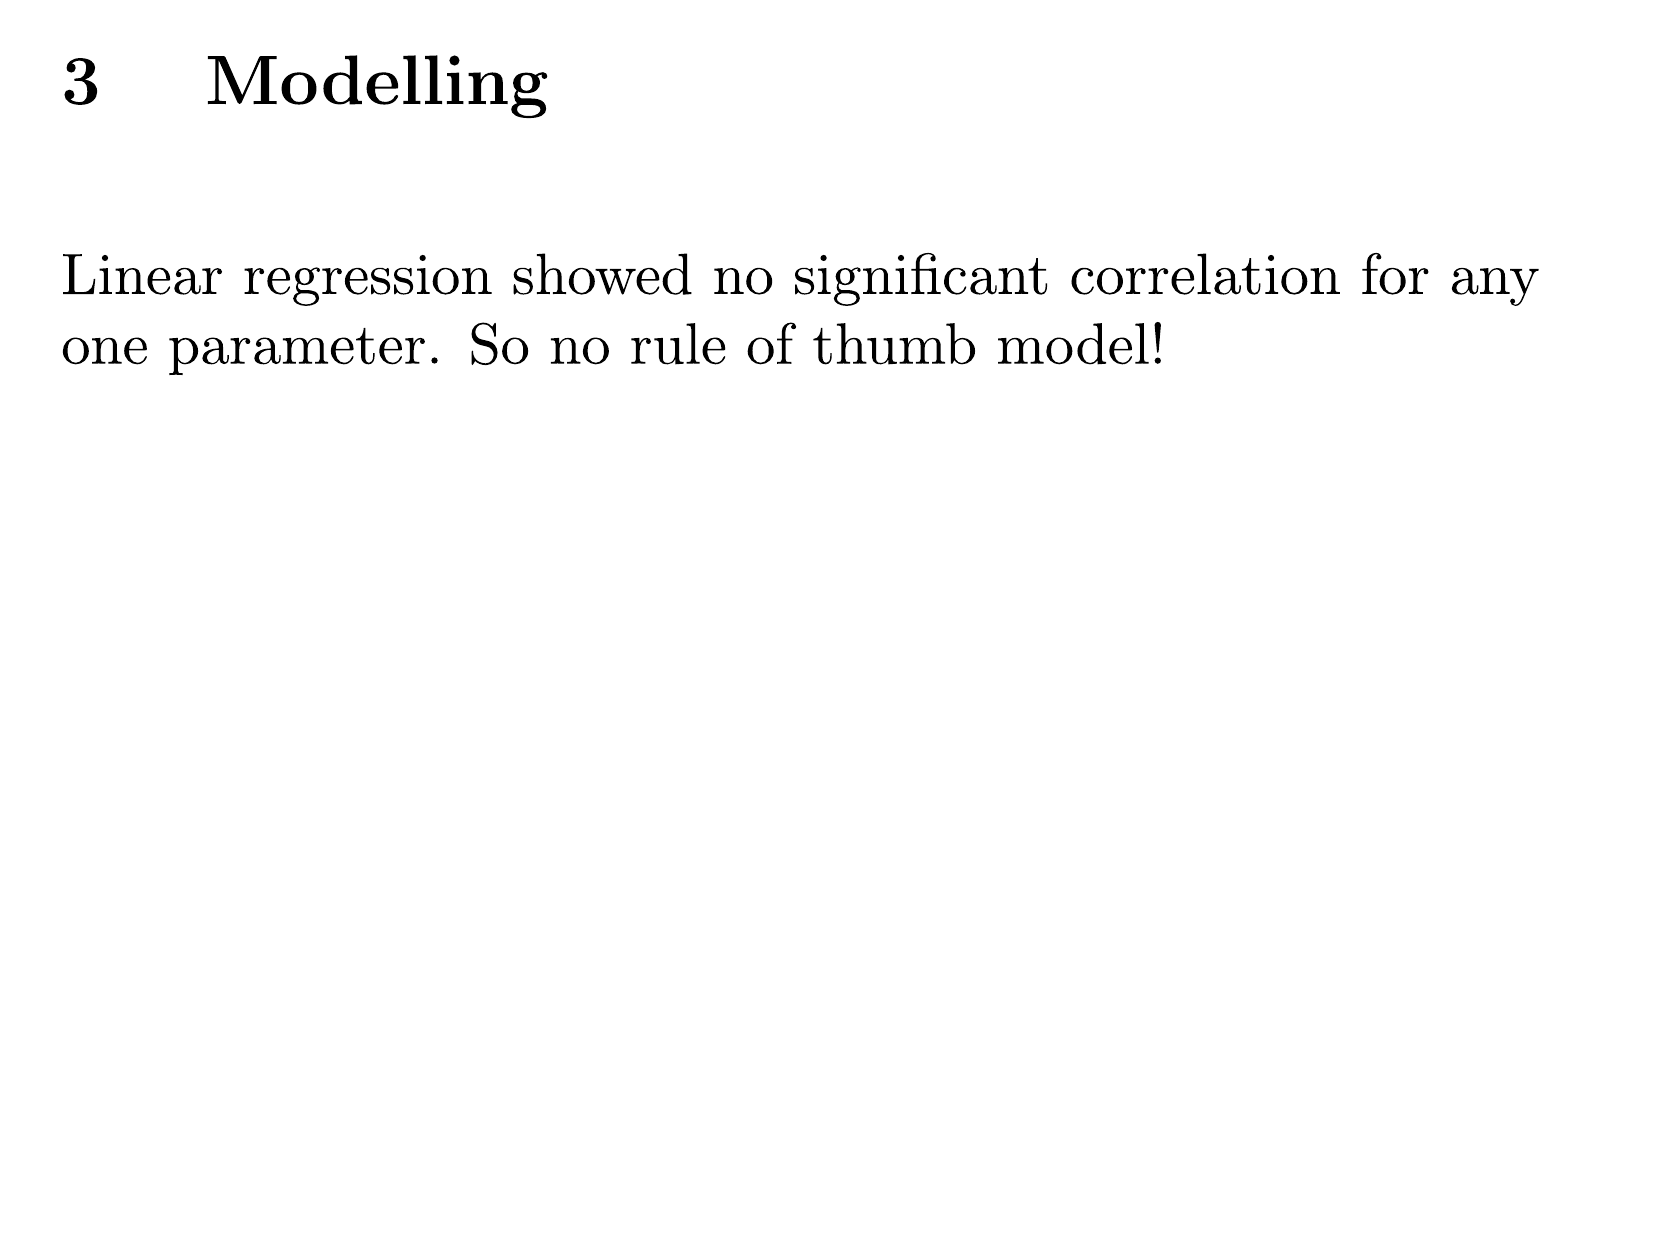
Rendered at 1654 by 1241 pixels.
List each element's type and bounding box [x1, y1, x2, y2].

text_box [61, 55, 1541, 376]
